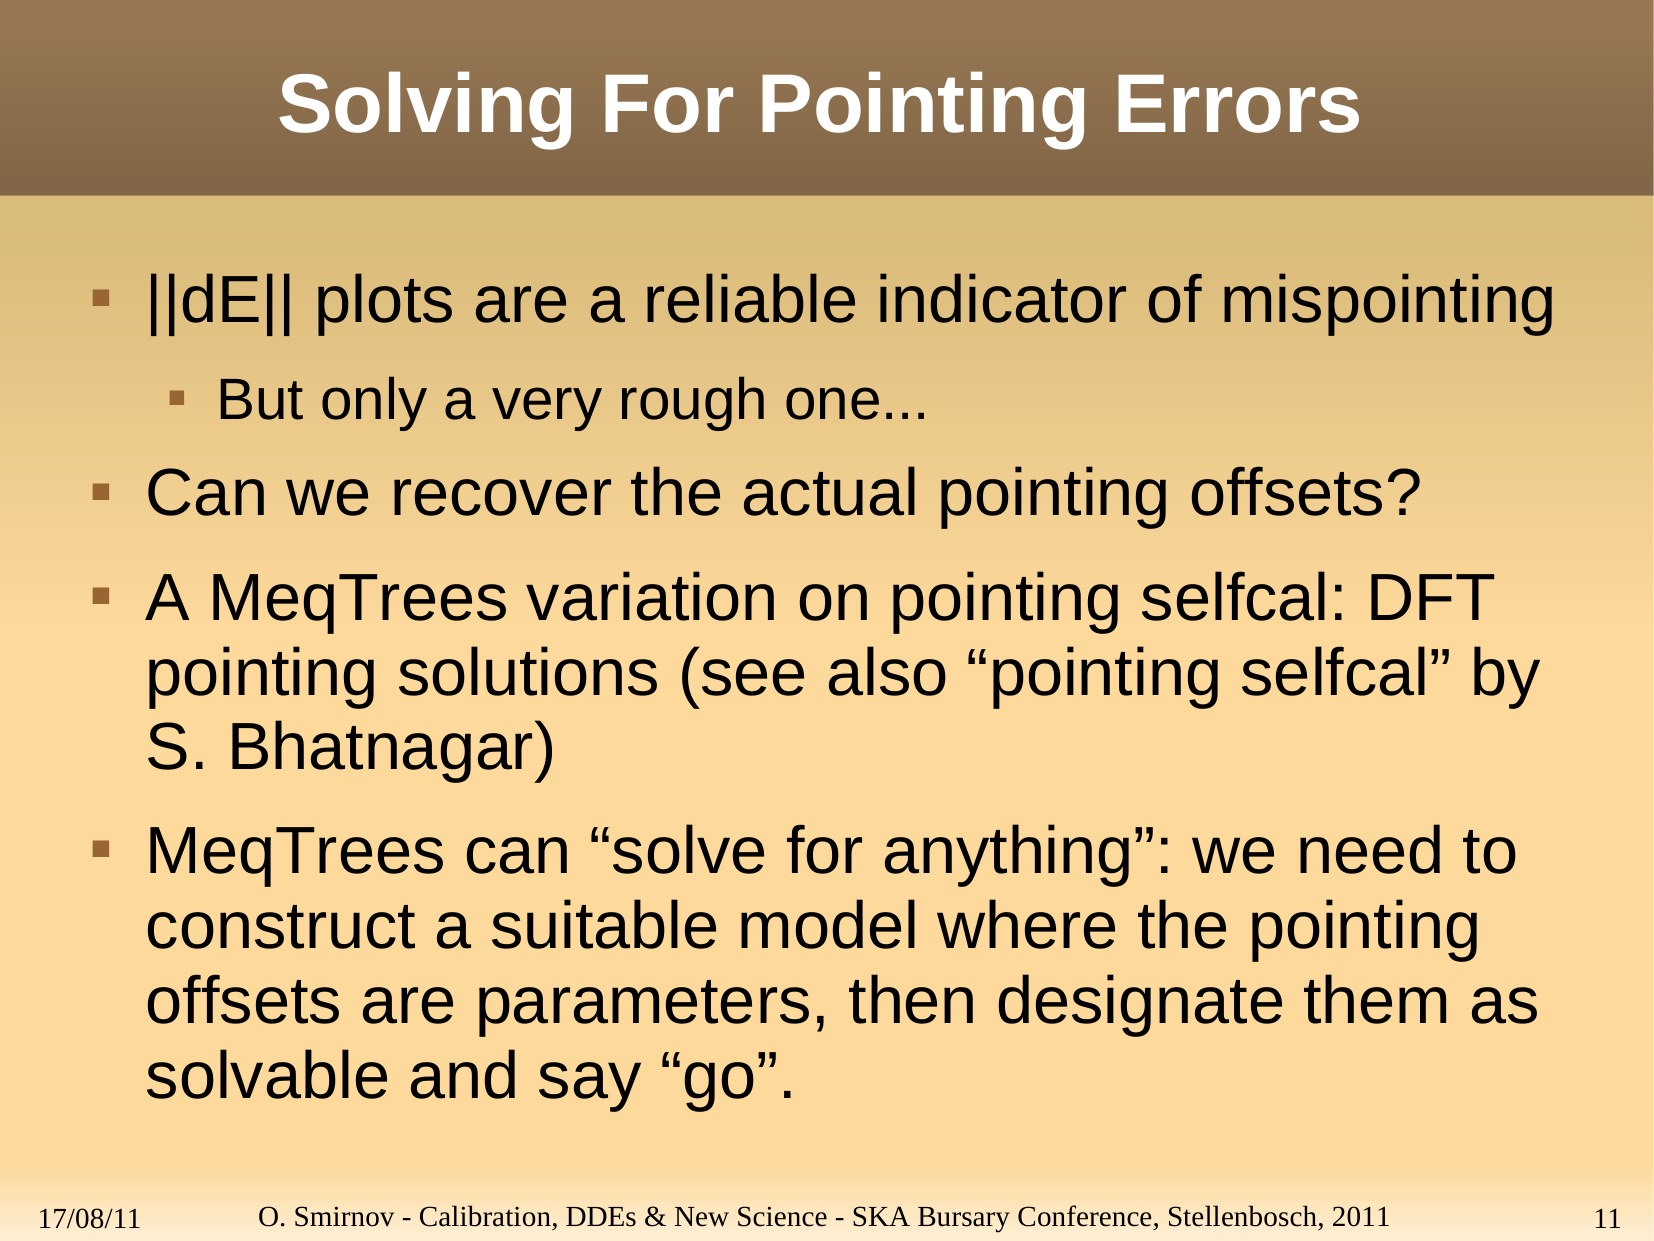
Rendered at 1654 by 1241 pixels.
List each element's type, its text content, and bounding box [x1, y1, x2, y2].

title Solving For Pointing Errors [76, 7, 1565, 200]
list ||dE|| plots are a reliable indicator of mispointing But only a very rough one... Can we recover the actual pointing offsets? A MeqTrees variation on pointing selfcal: DFT pointing solutions (see also “pointing selfcal” by S. Bhatnagar) MeqTrees can “solve for anything”: we need to construct a suitable model where the pointing offsets are parameters, then designate them as solvable and say “go”. [75, 262, 1564, 1113]
picture [0, 0, 1654, 1241]
